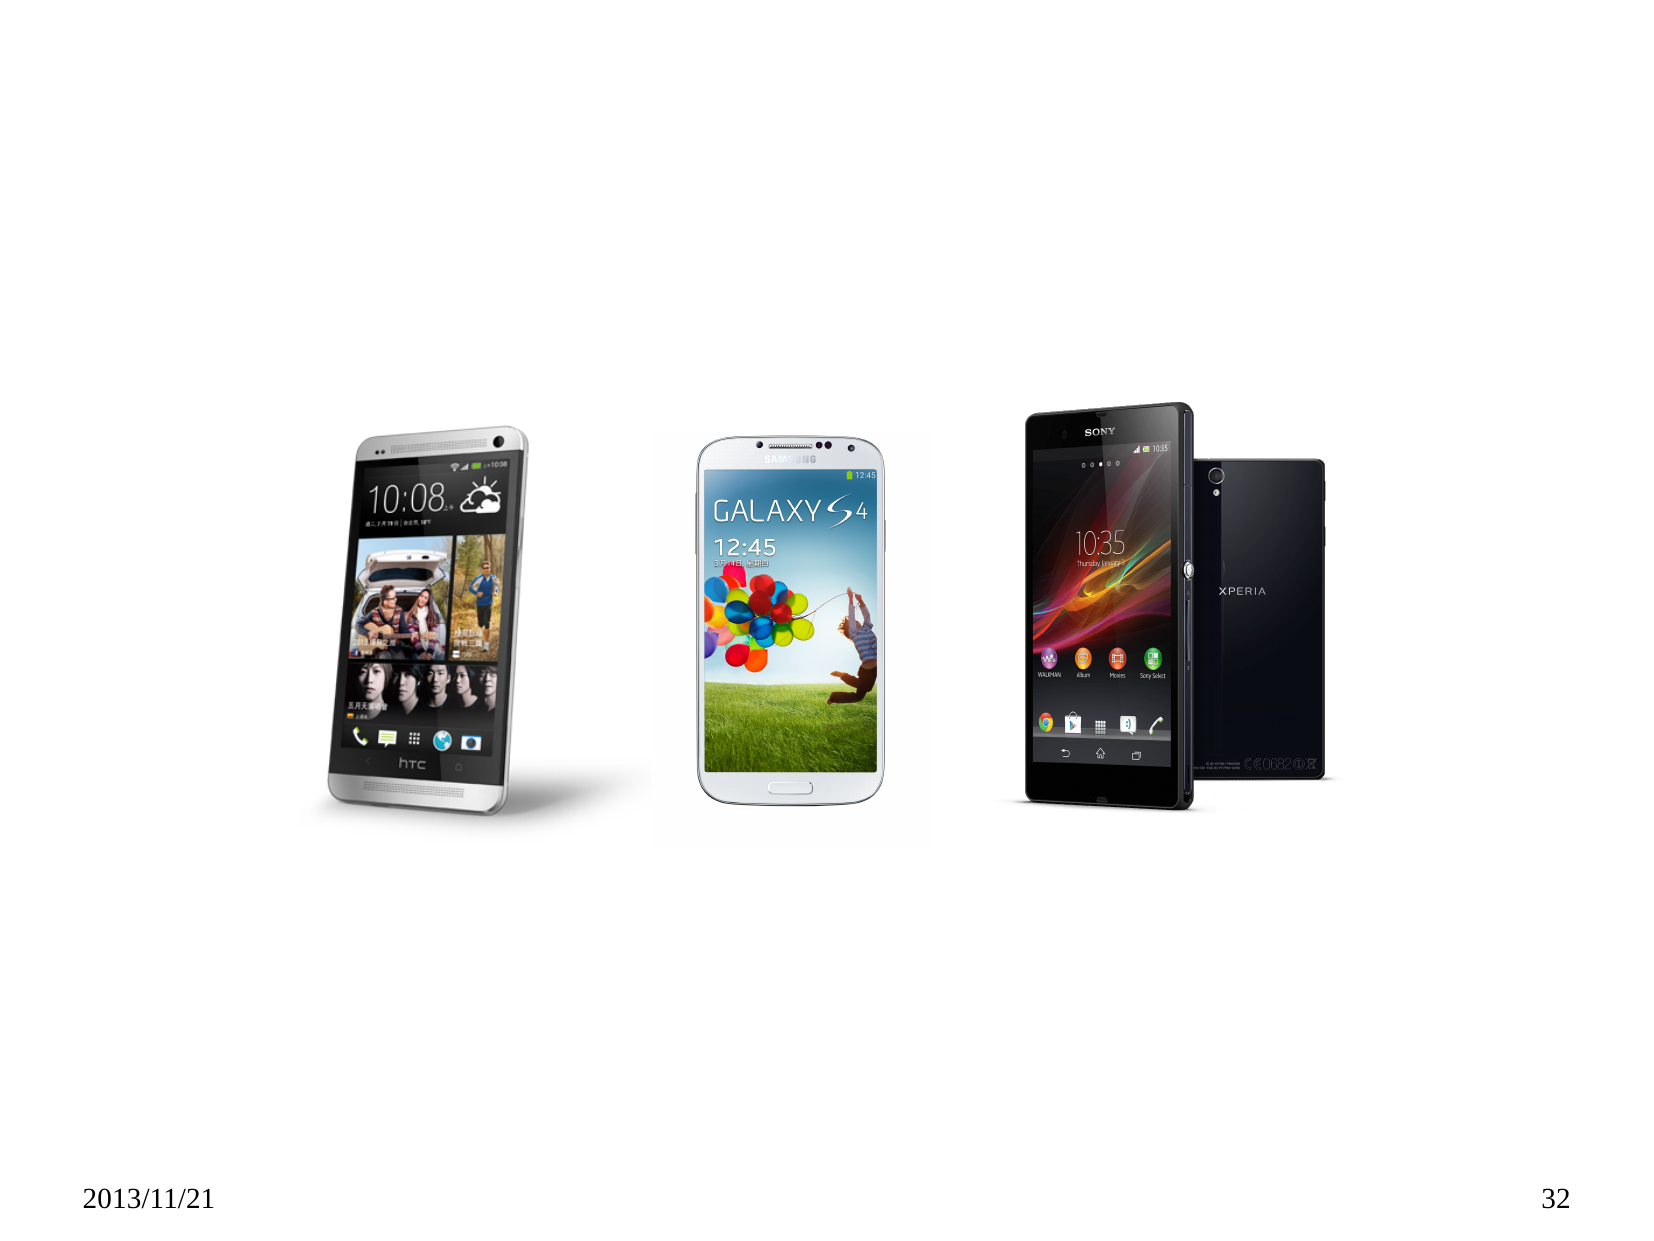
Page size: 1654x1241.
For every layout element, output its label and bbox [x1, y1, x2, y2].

picture [146, 381, 1466, 874]
